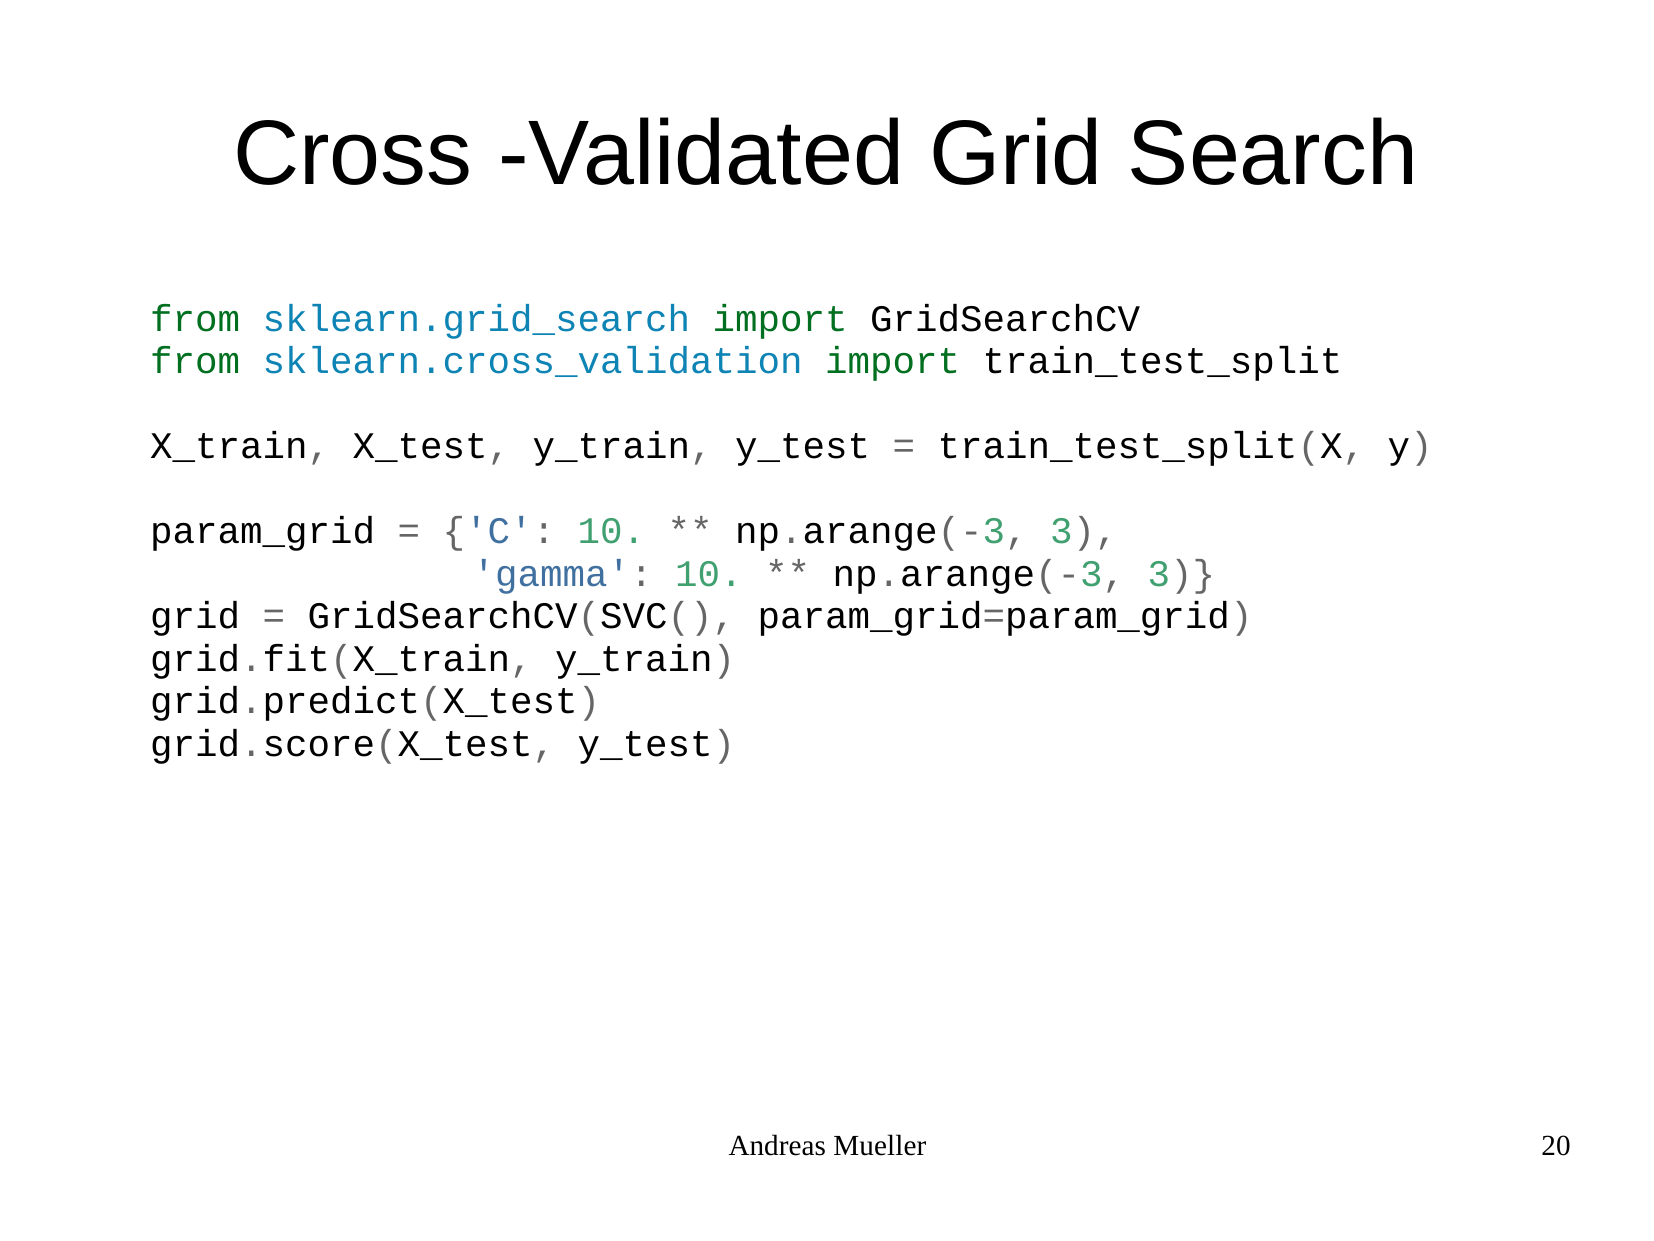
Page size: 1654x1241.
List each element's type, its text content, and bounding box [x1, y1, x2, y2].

title Cross -Validated Grid Search [82, 49, 1571, 257]
text_box from sklearn.grid_search import GridSearchCV from sklearn.cross_validation import train_test_split X_train, X_test, y_train, y_test = train_test_split(X, y) param_grid = {'C': 10. ** np.arange(-3, 3), 'gamma': 10. ** np.arange(-3, 3)} grid = GridSearchCV(SVC(), param_grid=param_grid) grid.fit(X_train, y_train) grid.predict(X_test) grid.score(X_test, y_test) [150, 300, 1486, 771]
